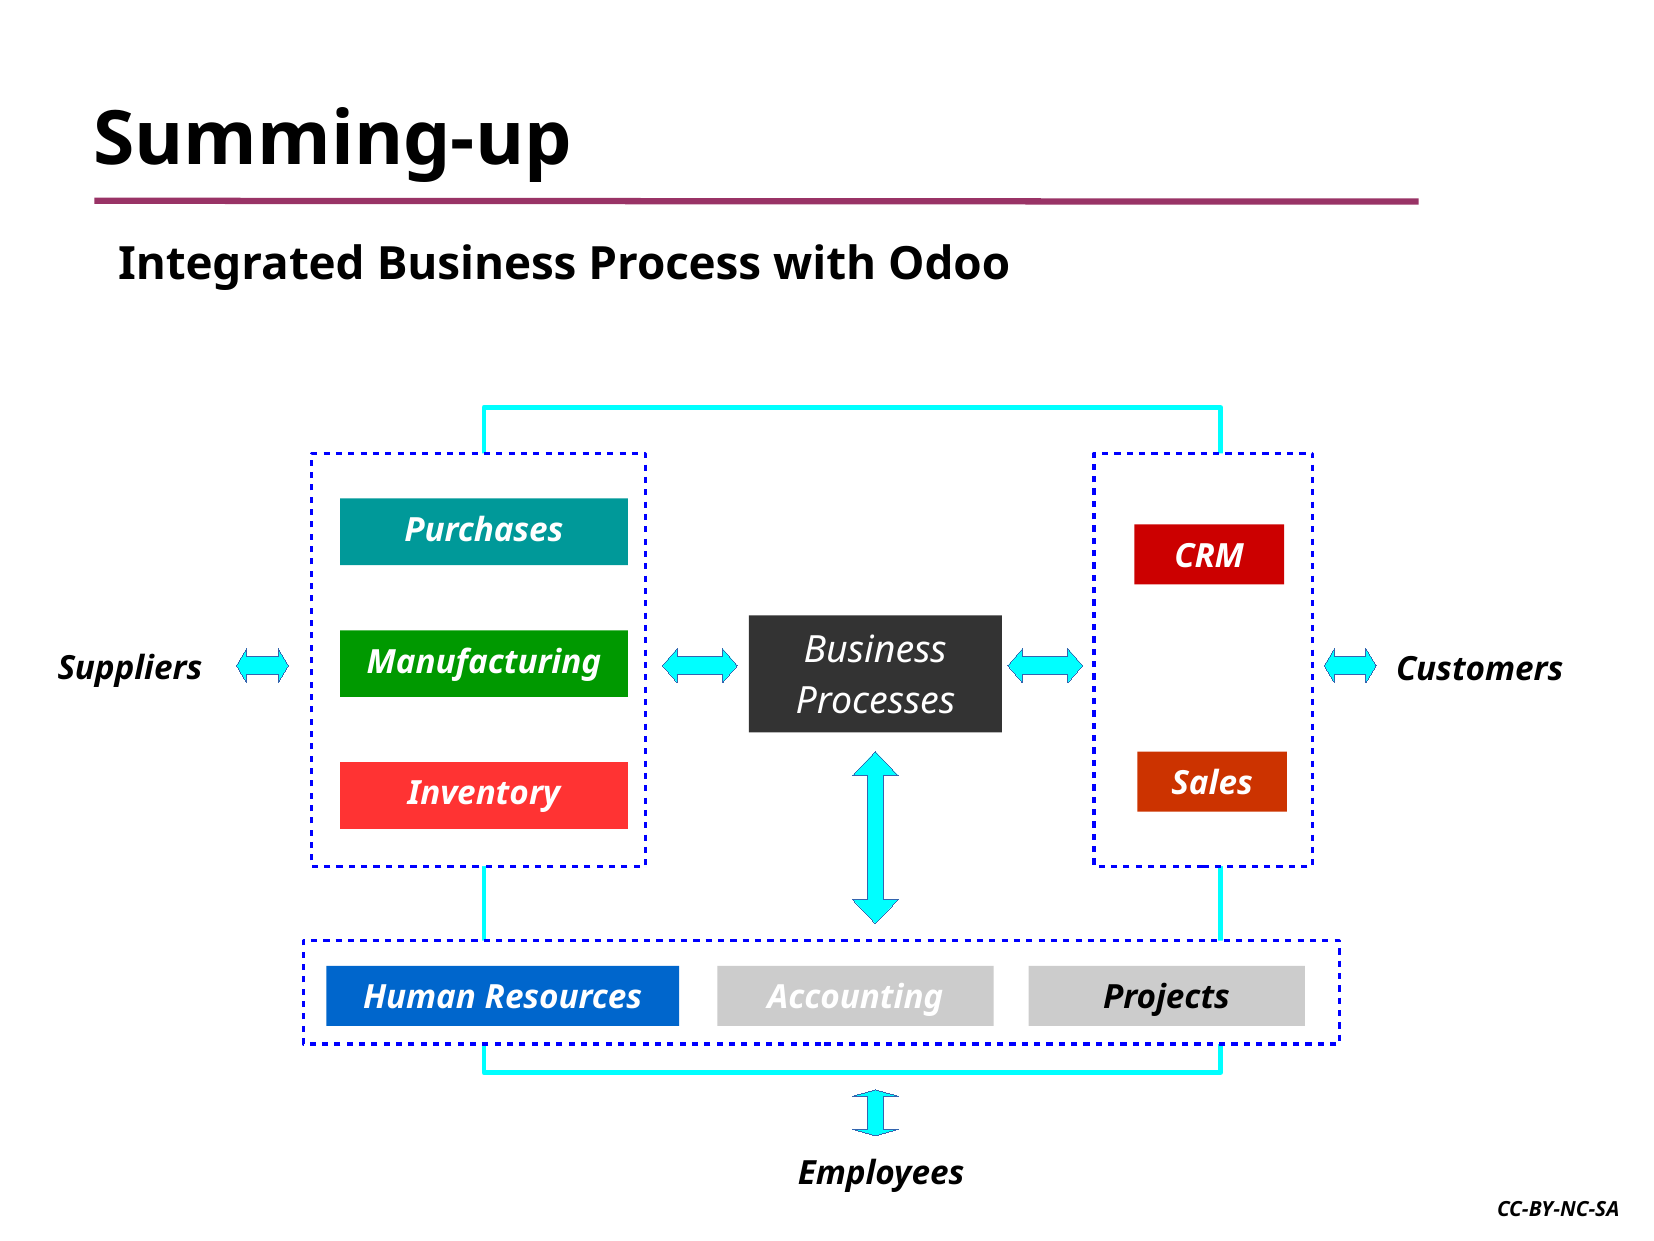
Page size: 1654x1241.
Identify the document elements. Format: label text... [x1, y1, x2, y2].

text_box Purchases [340, 498, 628, 566]
text_box Accounting [717, 965, 994, 1022]
text_box CC-BY-NC-SA [1482, 1187, 1654, 1227]
title Summing-up [93, 31, 1570, 239]
text_box Suppliers [23, 636, 237, 700]
title Integrated Business Process with Odoo [118, 239, 1394, 304]
text_box Business Processes [748, 615, 1002, 715]
text_box [303, 407, 1340, 1073]
text_box Customers [1353, 637, 1607, 700]
text_box Sales [1137, 751, 1287, 807]
text_box [852, 1089, 899, 1136]
text_box Projects [1028, 965, 1305, 1022]
text_box [236, 648, 289, 683]
text_box CRM [1134, 524, 1285, 580]
text_box Inventory [340, 762, 628, 829]
text_box Employees [754, 1141, 1008, 1205]
text_box [1324, 648, 1377, 683]
text_box Manufacturing [340, 630, 628, 697]
text_box Human Resources [326, 965, 680, 1022]
